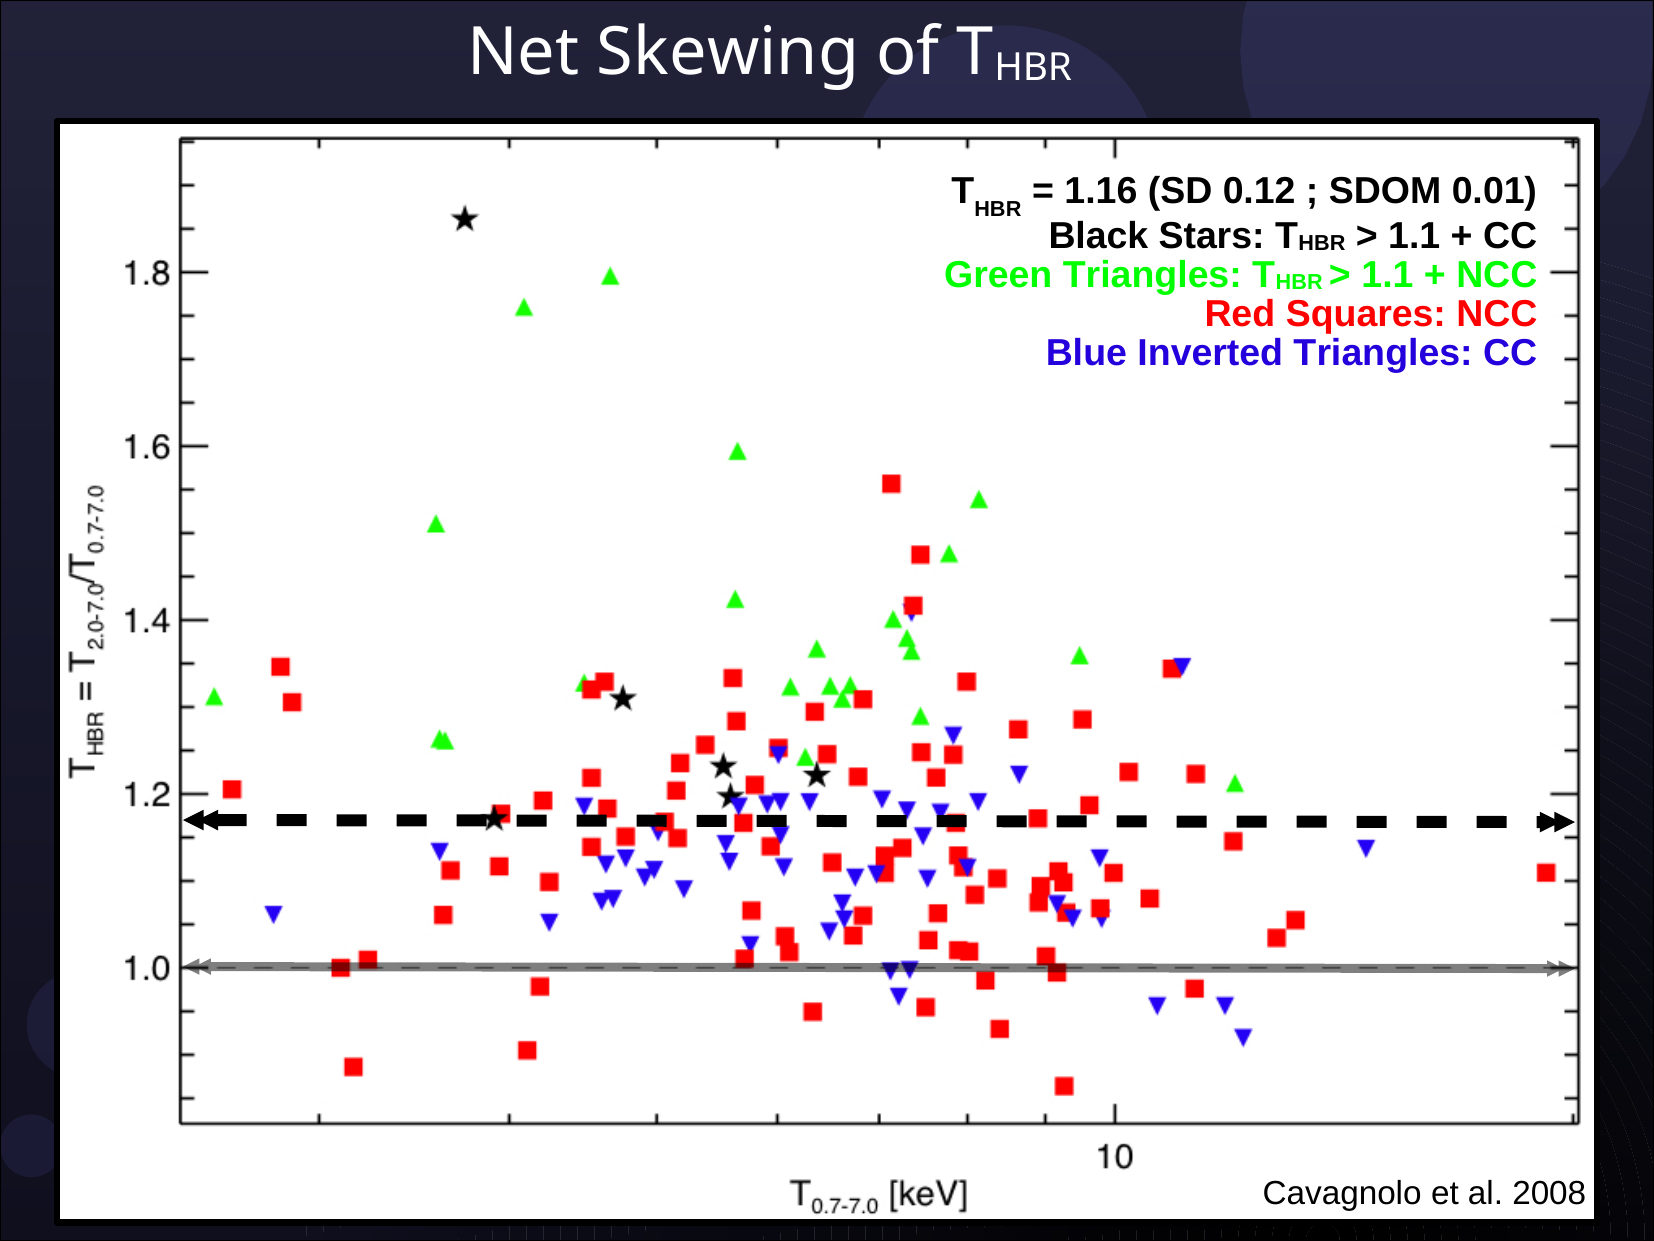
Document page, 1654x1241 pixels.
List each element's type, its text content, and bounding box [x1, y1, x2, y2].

picture [59, 124, 1594, 1220]
text_box THBR = 1.16 (SD 0.12 ; SDOM 0.01) Black Stars: THBR > 1.1 + CC Green Triangles: THBR > 1.1 + NCC Red Squares: NCC Blue Inverted Triangles: CC [944, 169, 1537, 400]
text_box Net Skewing of THBR [467, 3, 1187, 117]
text_box Cavagnolo et al. 2008 [1262, 1174, 1587, 1212]
